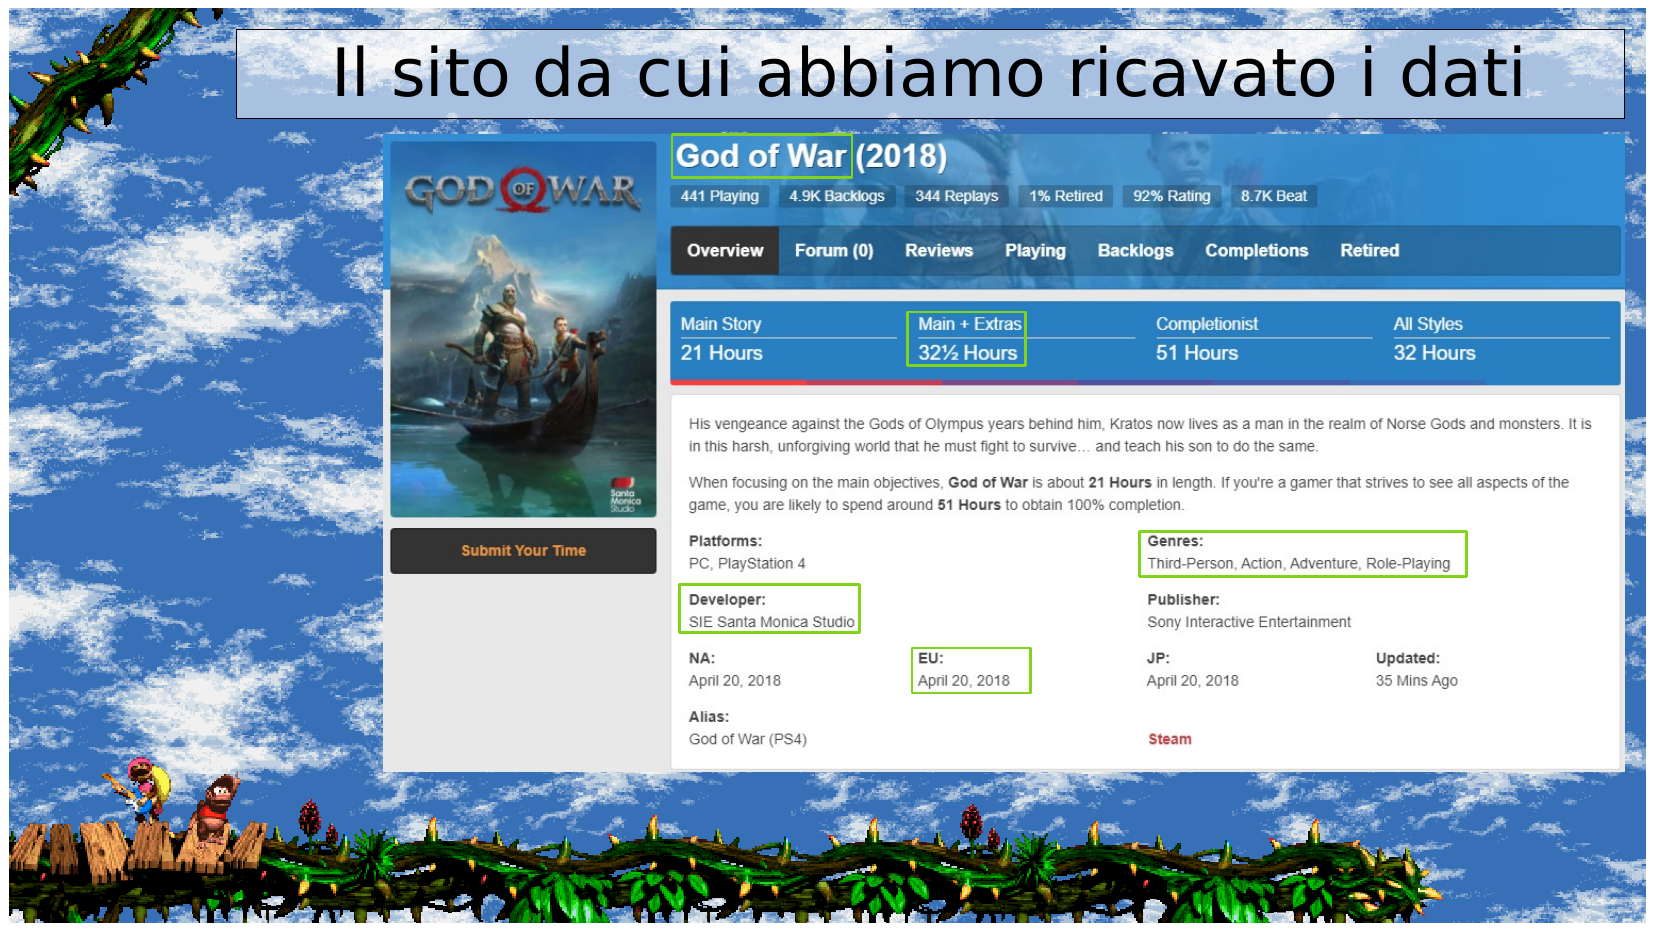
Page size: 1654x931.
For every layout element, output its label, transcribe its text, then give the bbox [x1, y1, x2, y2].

text_box Il sito da cui abbiamo ricavato i dati [236, 29, 1625, 119]
picture [0, 0, 1654, 931]
